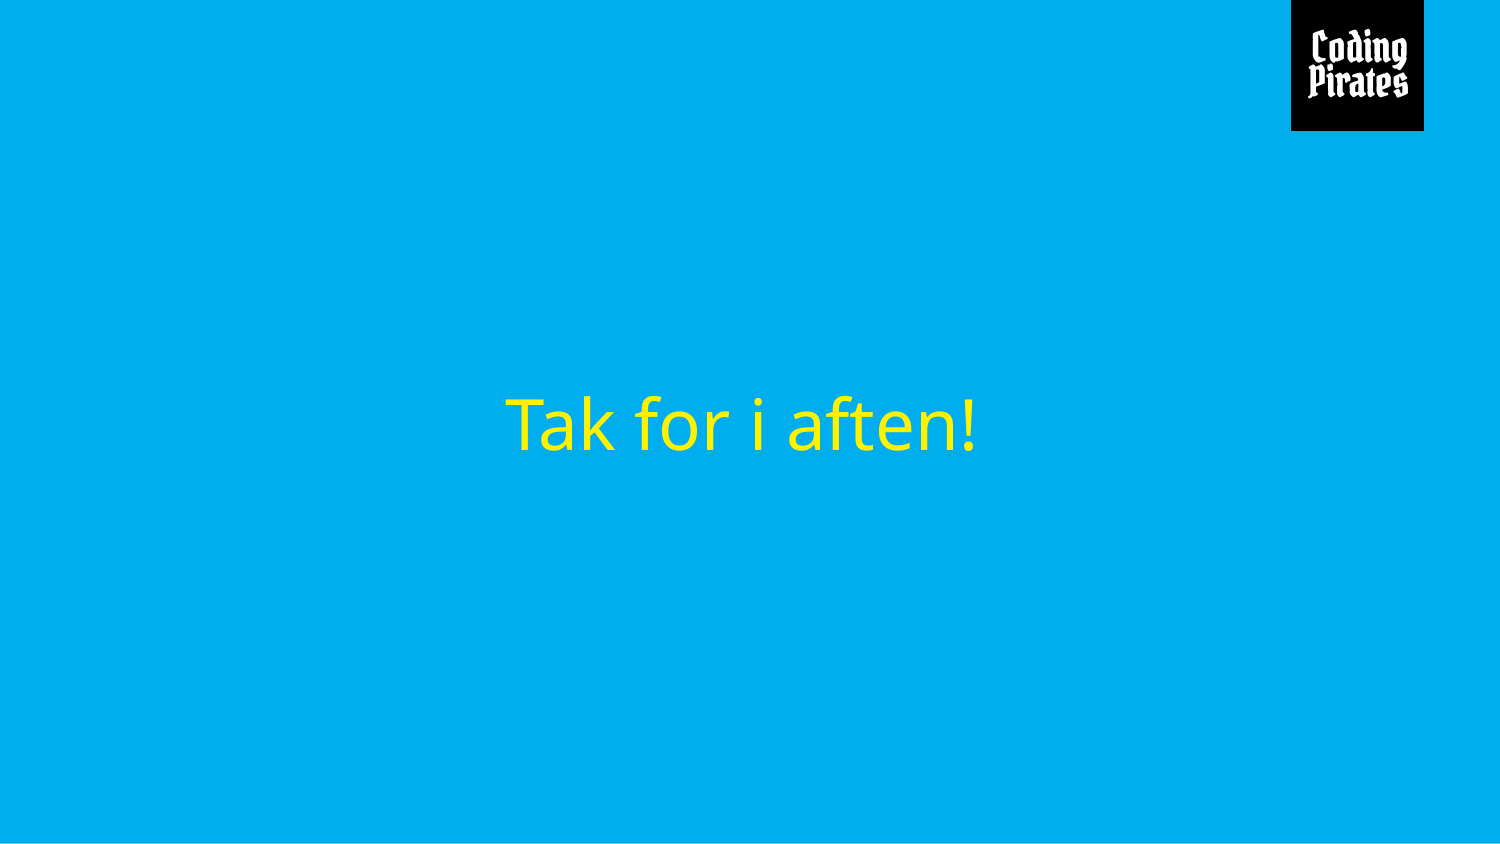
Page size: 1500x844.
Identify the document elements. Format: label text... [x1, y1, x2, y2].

picture [1292, 0, 1423, 130]
title Tak for i aften! [12, 352, 1472, 491]
